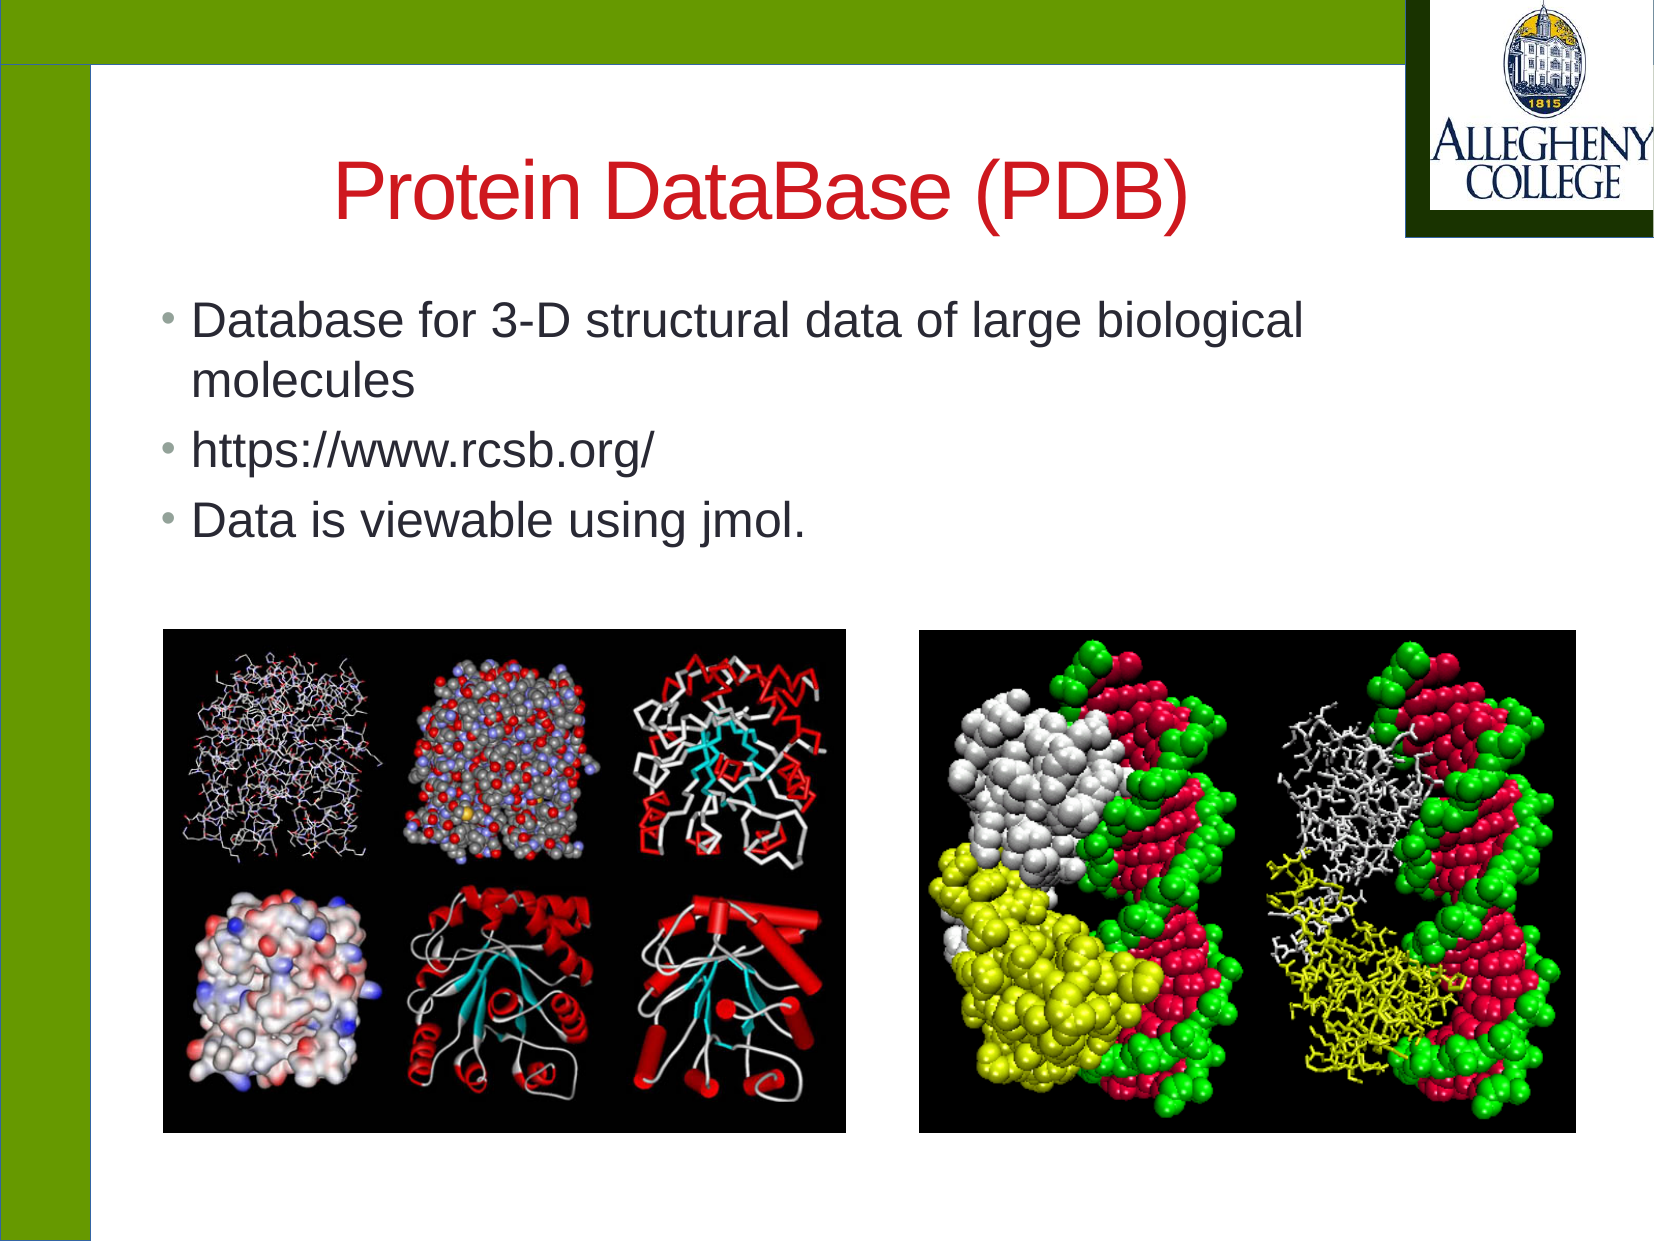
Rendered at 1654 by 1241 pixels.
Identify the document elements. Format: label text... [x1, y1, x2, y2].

list Database for 3-D structural data of large biological molecules https://www.rcsb.org/ Data is viewable using jmol. [145, 280, 1496, 616]
picture [163, 629, 846, 1133]
text_box [0, 0, 1430, 1241]
picture [919, 630, 1576, 1133]
title Protein DataBase (PDB) [317, 105, 1654, 268]
picture [1430, 0, 1654, 105]
